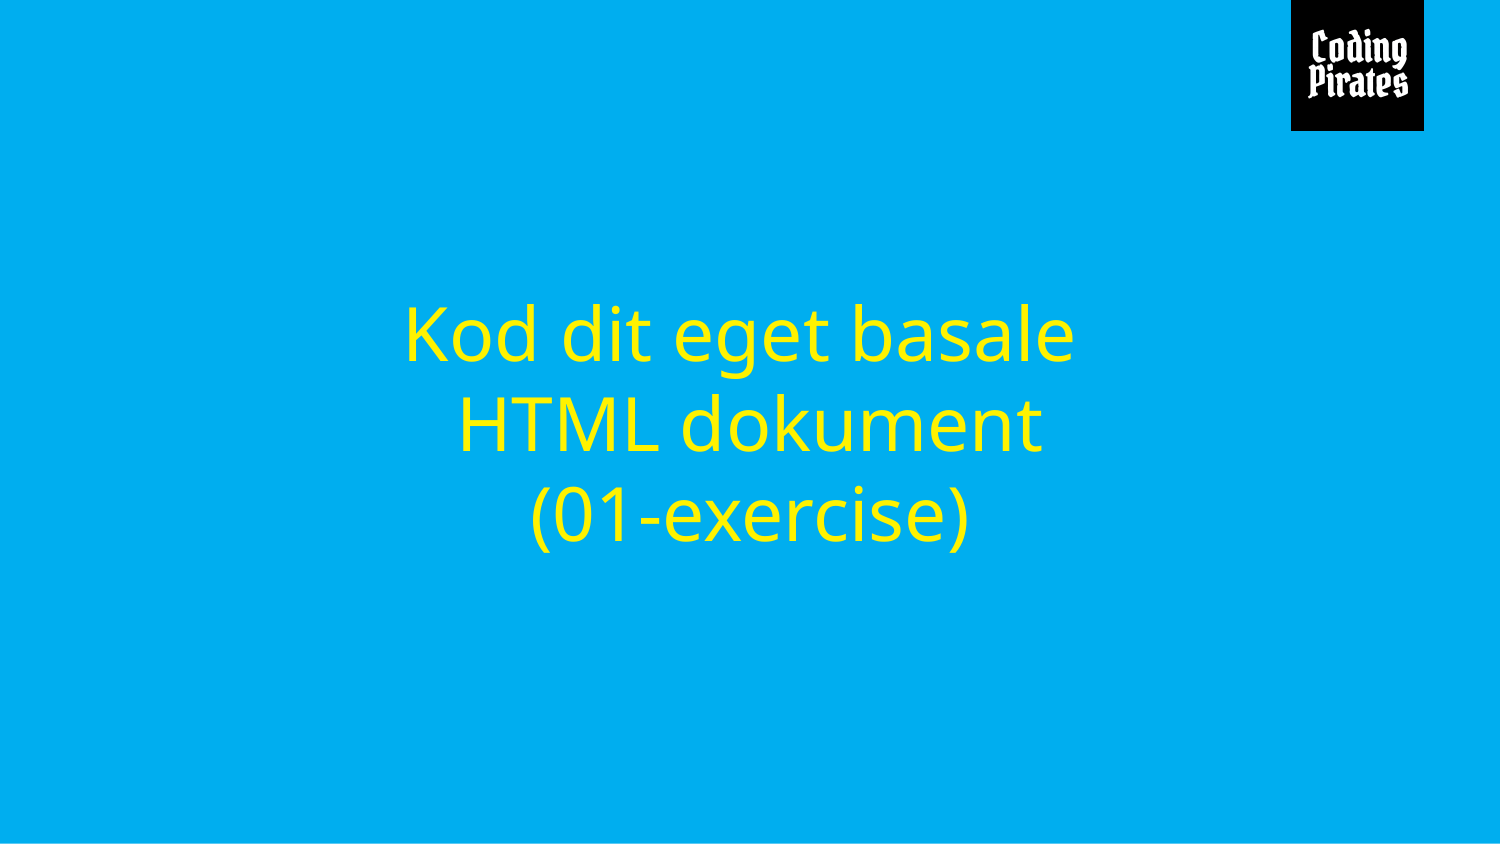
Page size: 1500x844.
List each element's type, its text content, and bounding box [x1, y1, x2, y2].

title Kod dit eget basale HTML dokument (01-exercise) [51, 352, 1449, 491]
picture [1292, 0, 1423, 130]
